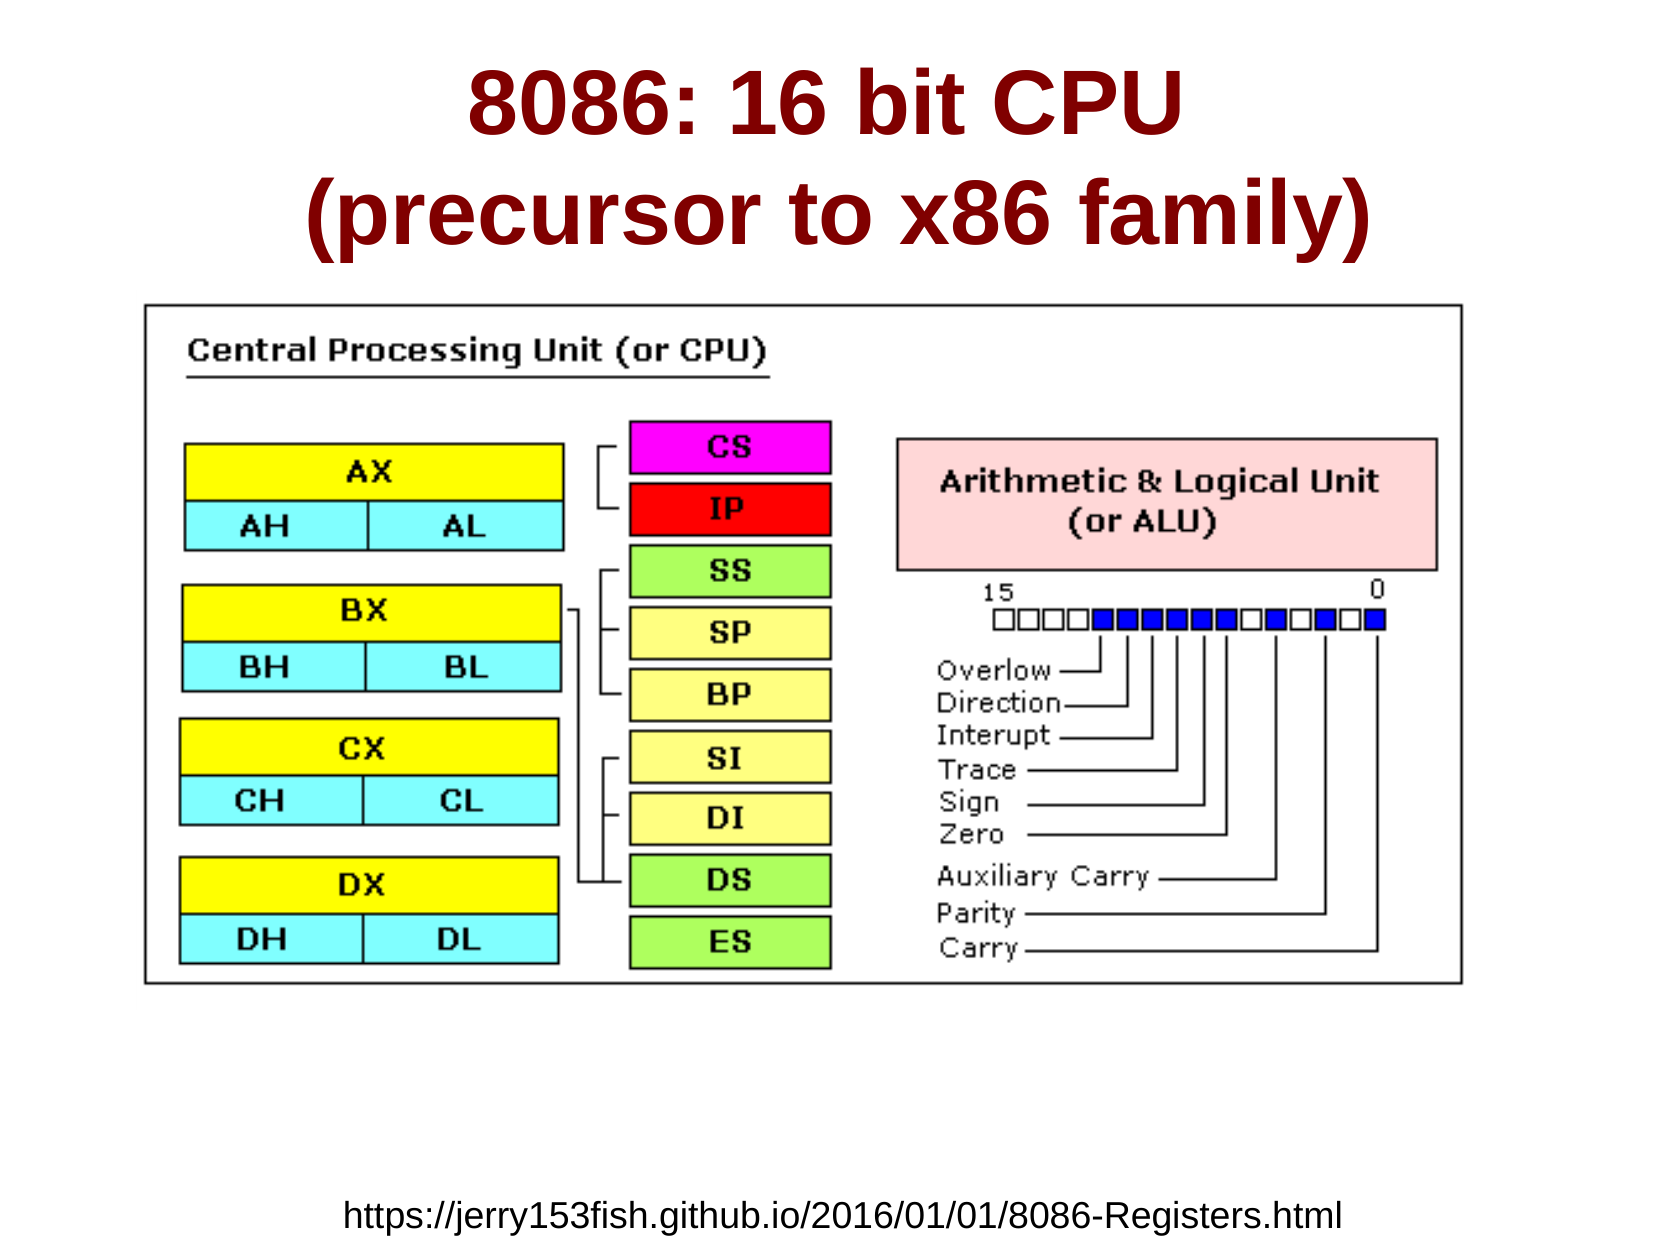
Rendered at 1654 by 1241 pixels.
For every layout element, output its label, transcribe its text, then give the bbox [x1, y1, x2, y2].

picture [135, 290, 1518, 1010]
title 8086: 16 bit CPU (precursor to x86 family) [82, 49, 1571, 257]
text_box https://jerry153fish.github.io/2016/01/01/8086-Registers.html [328, 1183, 1359, 1241]
